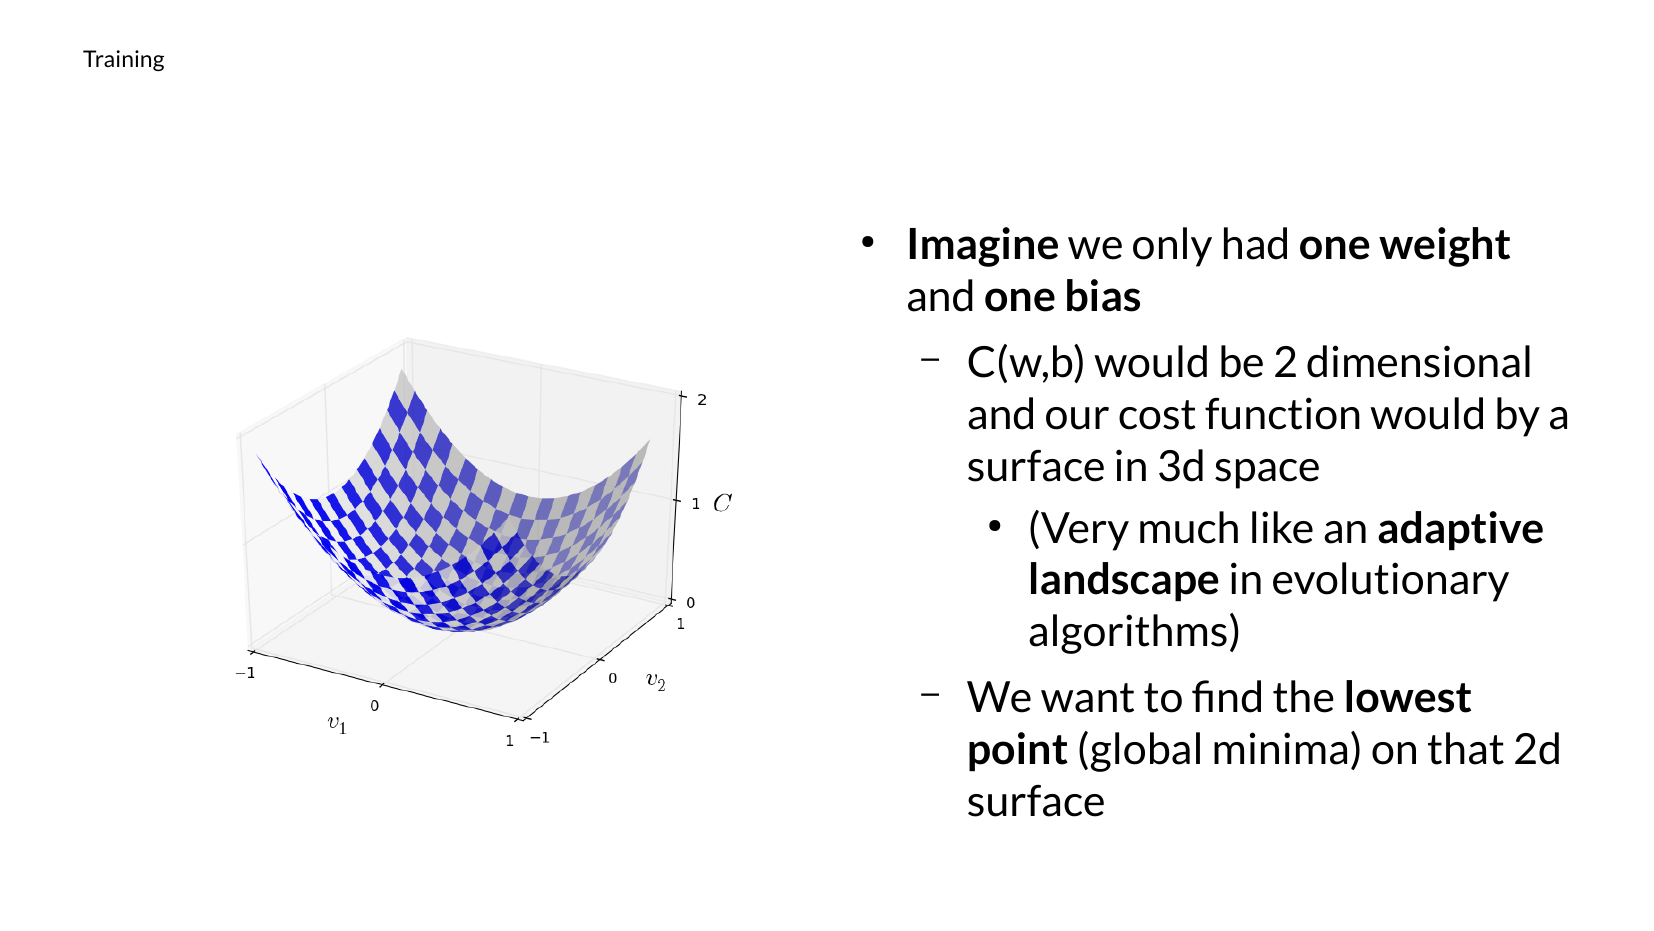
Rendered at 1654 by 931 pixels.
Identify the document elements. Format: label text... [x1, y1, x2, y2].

list Imagine we only had one weight and one bias C(w,b) would be 2 dimensional and our cost function would by a surface in 3d space (Very much like an adaptive landscape in evolutionary algorithms) We want to find the lowest point (global minima) on that 2d surface [845, 217, 1572, 839]
title Training [83, 0, 1571, 119]
picture [82, 216, 809, 839]
